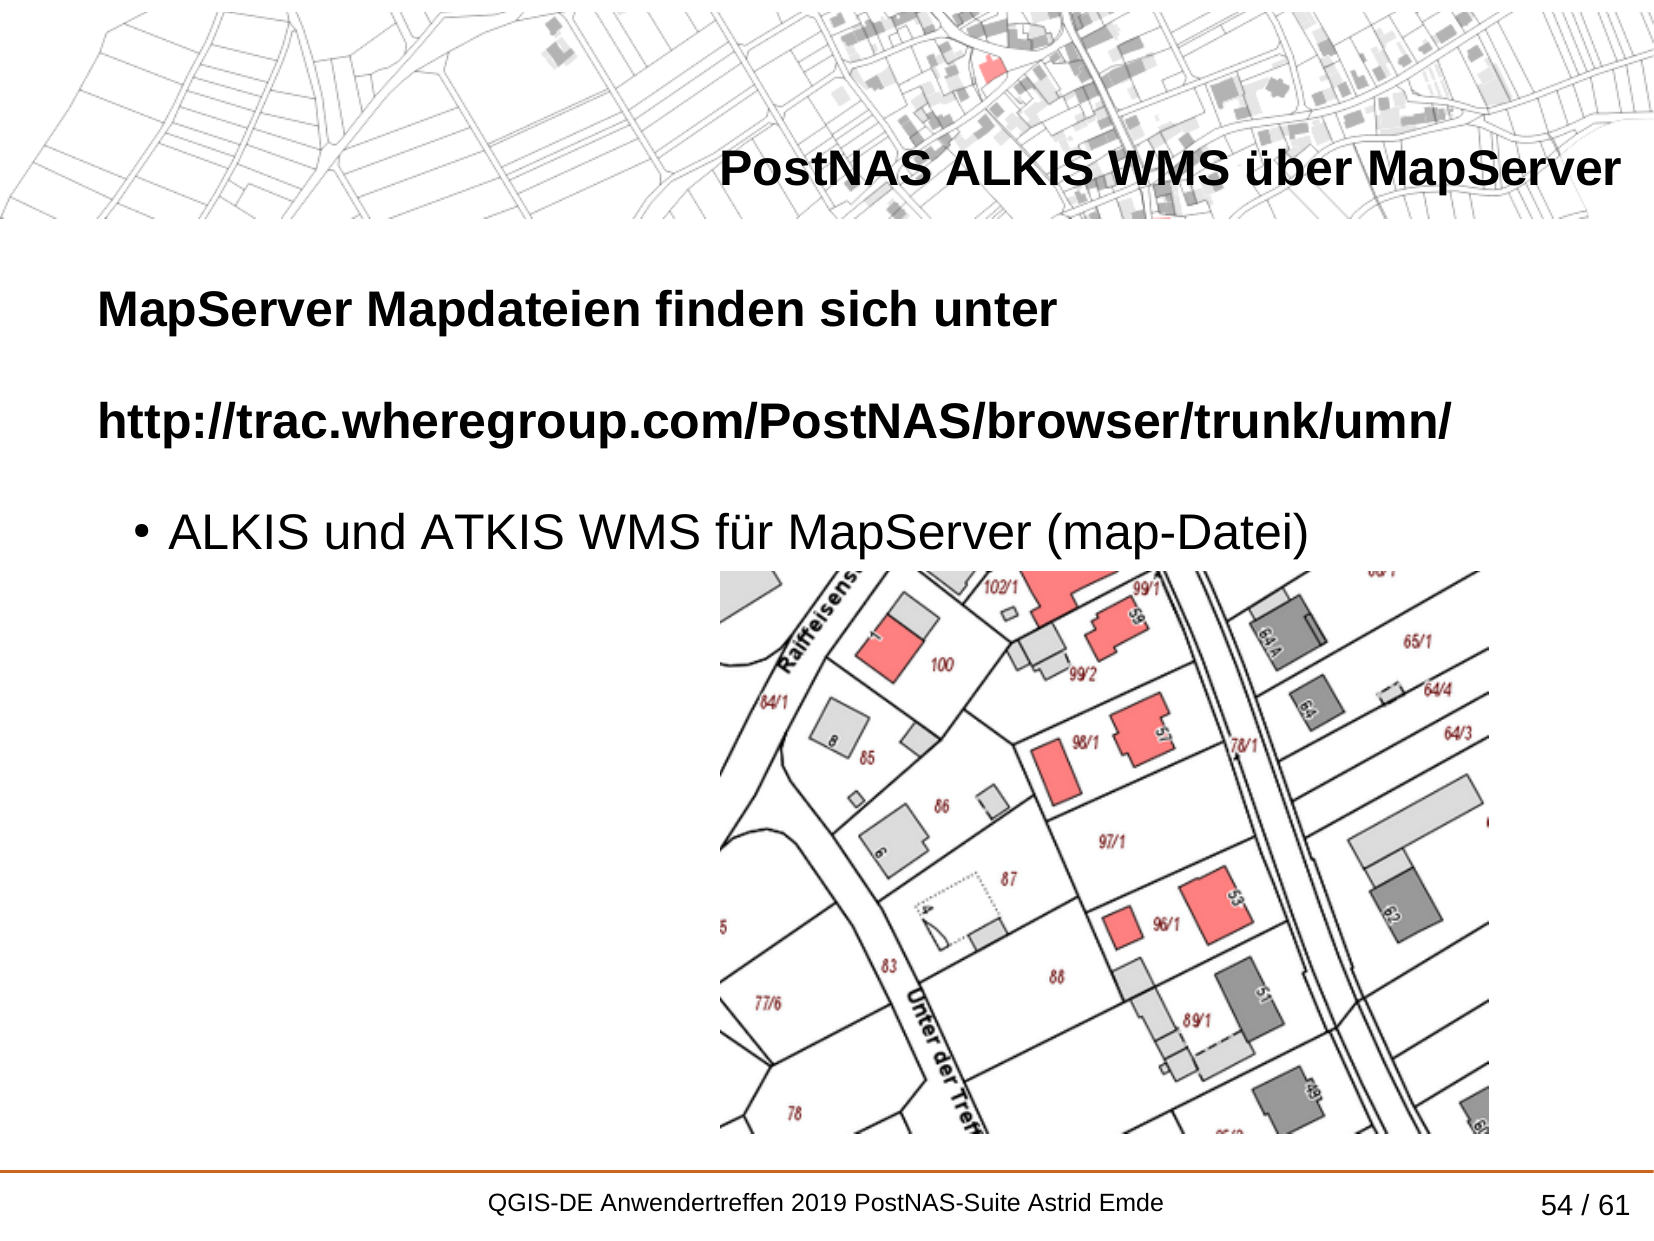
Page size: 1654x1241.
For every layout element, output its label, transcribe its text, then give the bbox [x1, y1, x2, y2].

text_box MapServer Mapdateien finden sich unter http://trac.wheregroup.com/PostNAS/browser/trunk/umn/ ALKIS und ATKIS WMS für MapServer (map-Datei) [82, 218, 1595, 1046]
title PostNAS ALKIS WMS über MapServer [249, 123, 1637, 213]
picture [720, 571, 1489, 1134]
